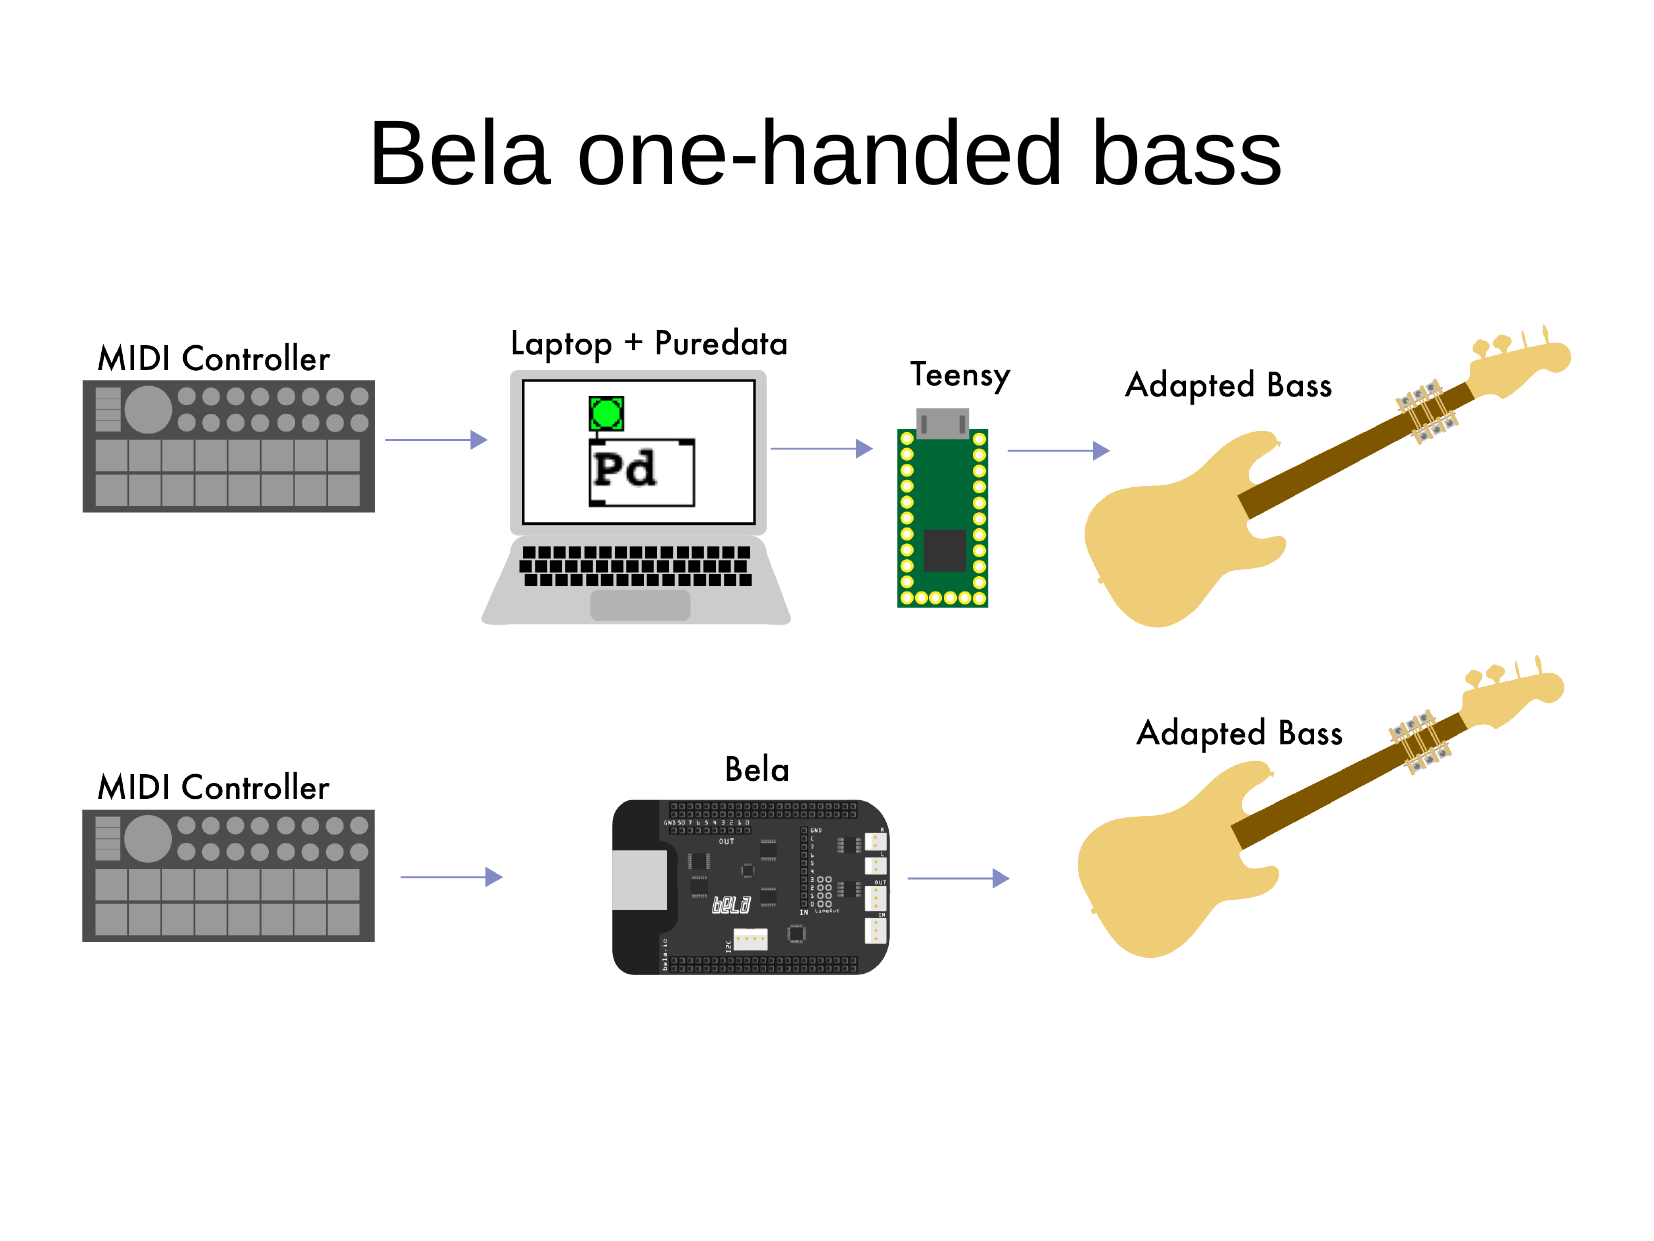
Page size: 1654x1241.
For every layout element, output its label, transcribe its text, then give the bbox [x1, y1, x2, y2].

title Bela one-handed bass [82, 49, 1571, 257]
picture [82, 324, 1571, 975]
